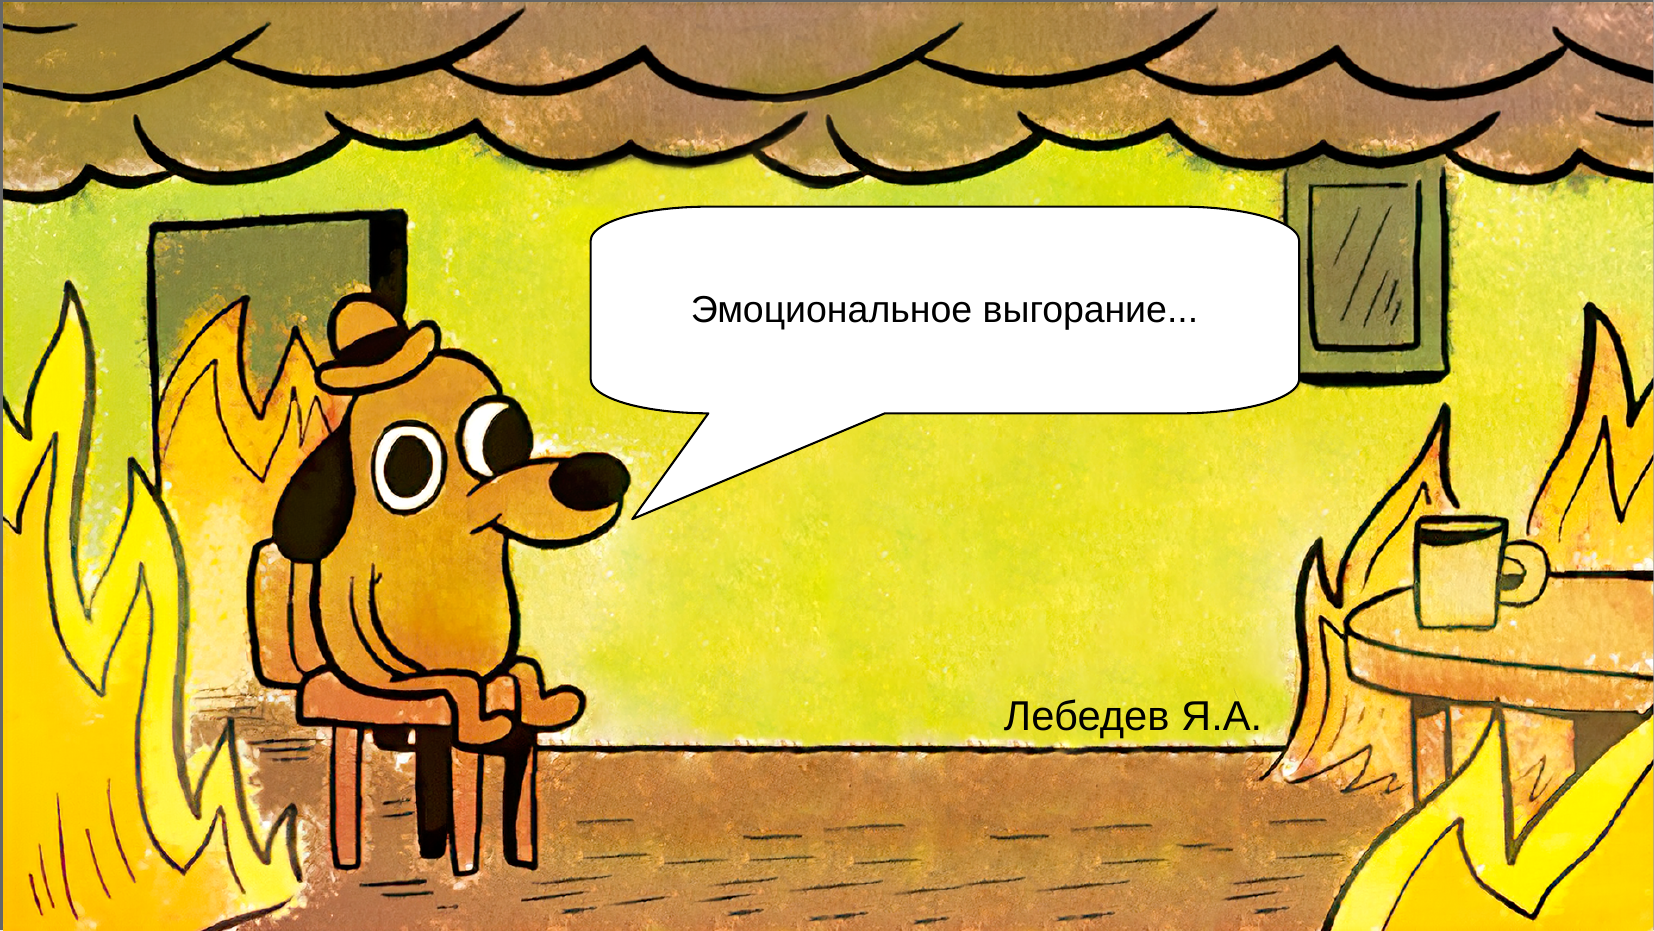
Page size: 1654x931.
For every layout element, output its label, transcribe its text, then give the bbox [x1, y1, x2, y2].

picture [3, 2, 1654, 931]
text_box Эмоциональное выгорание... [590, 206, 1300, 520]
title Лебедев Я.А. [1003, 664, 1654, 768]
